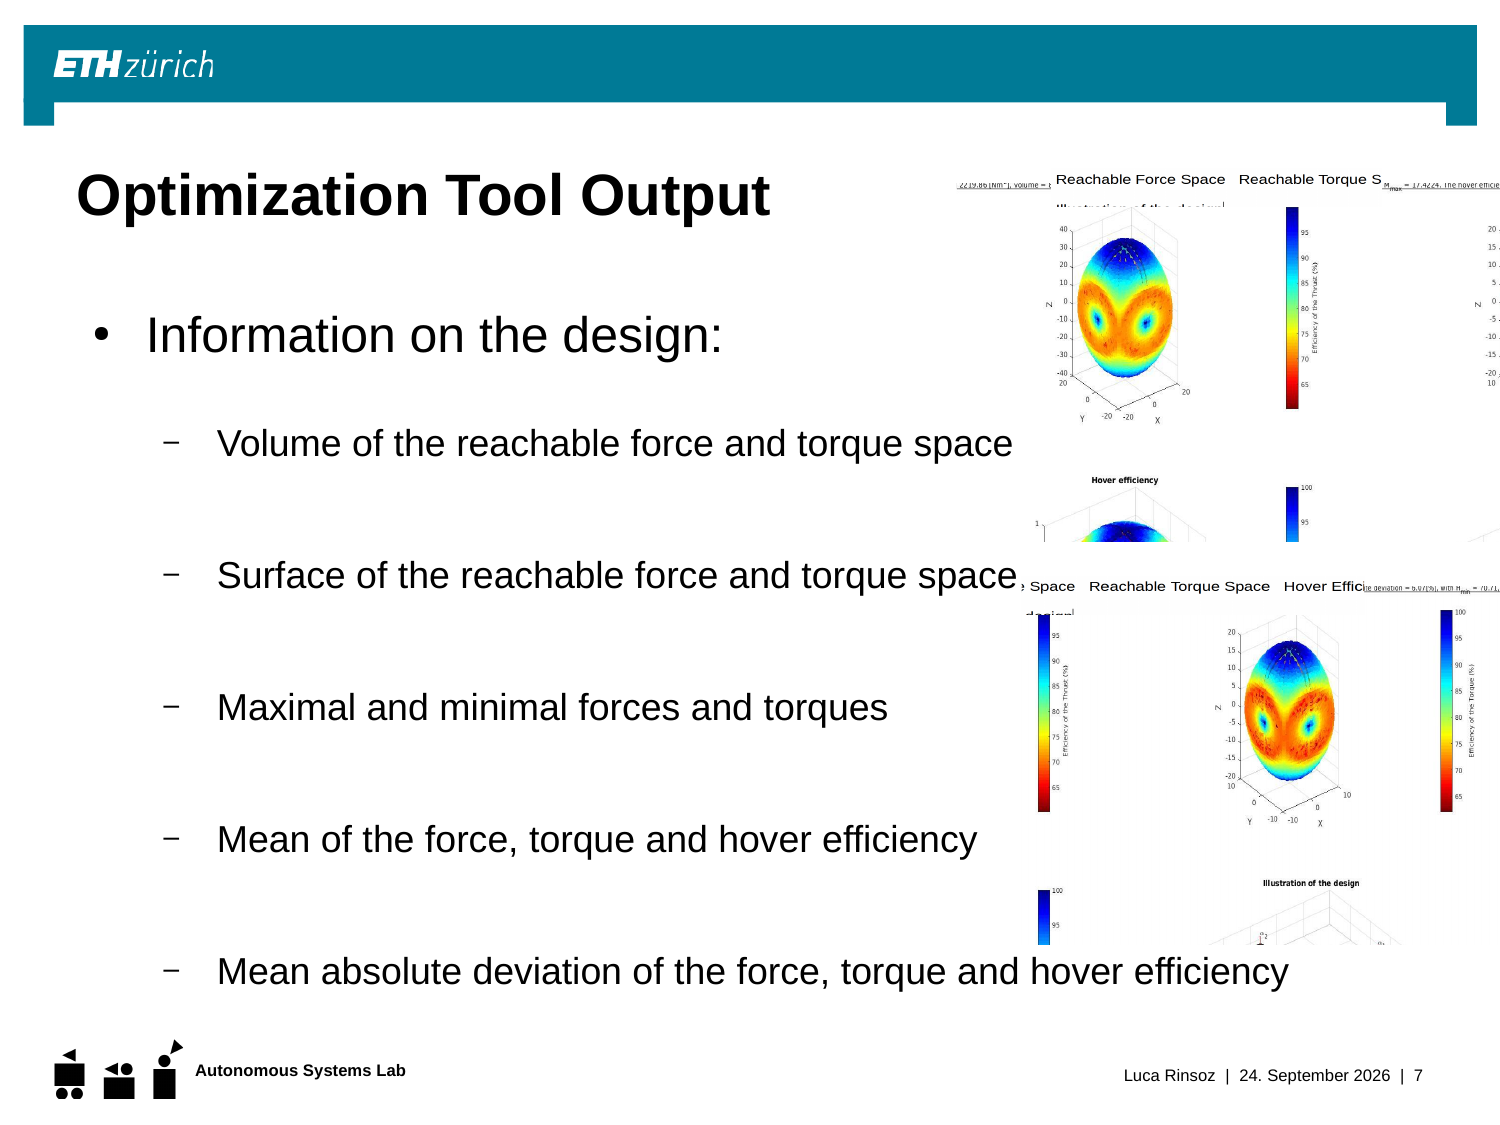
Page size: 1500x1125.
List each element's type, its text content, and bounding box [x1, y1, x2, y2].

title Optimization Tool Output [53, 101, 1447, 290]
picture [1426, 586, 1500, 945]
list Information on the design: Volume of the reachable force and torque space Surface of the reachable force and torque space Maximal and minimal forces and torques Mean of the force, torque and hover efficiency Mean absolute deviation of the force, torque and hover efficiency [75, 307, 1426, 1054]
picture [956, 168, 1500, 542]
